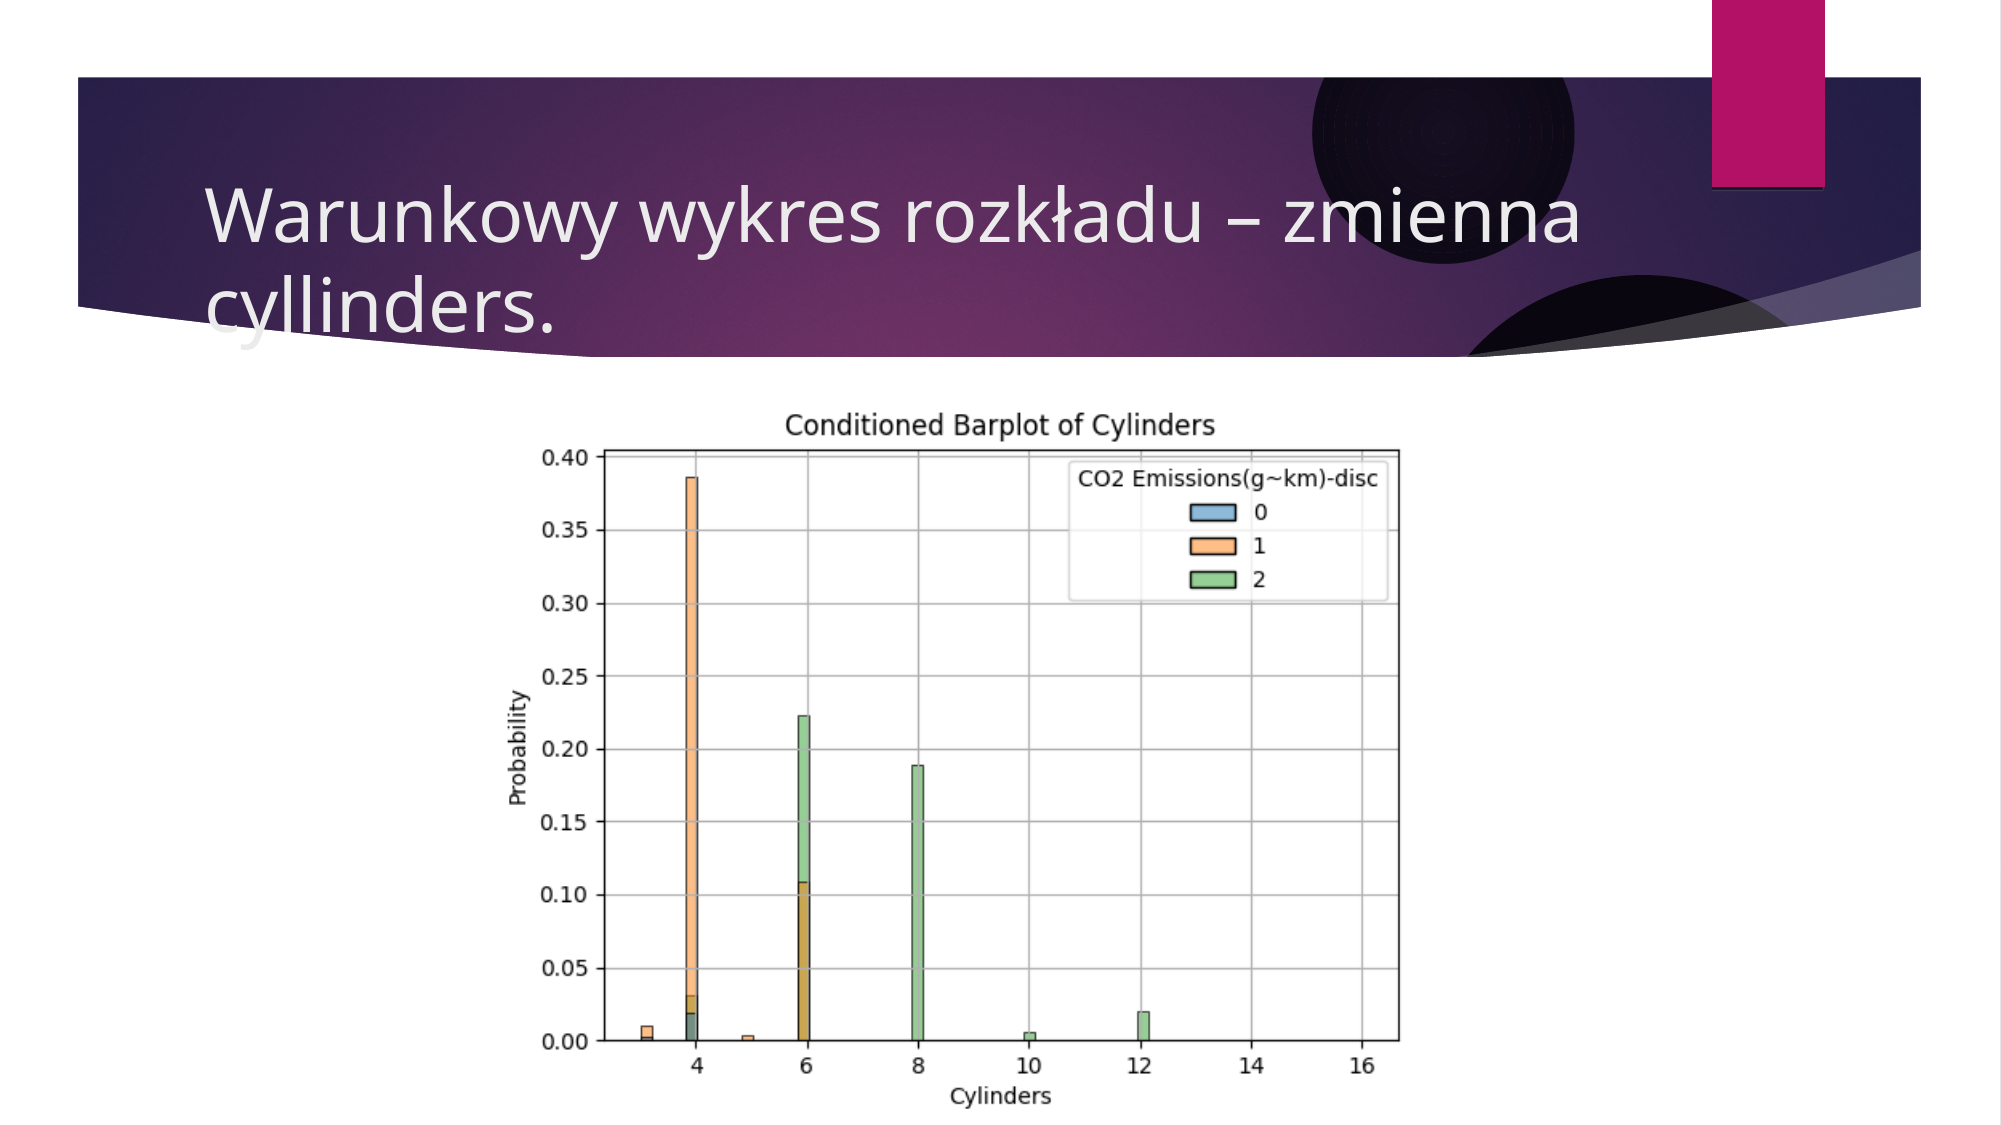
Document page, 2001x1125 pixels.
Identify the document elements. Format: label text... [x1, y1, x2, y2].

title Warunkowy wykres rozkładu – zmienna cyllinders. [189, 159, 1627, 276]
picture [476, 357, 1501, 1125]
